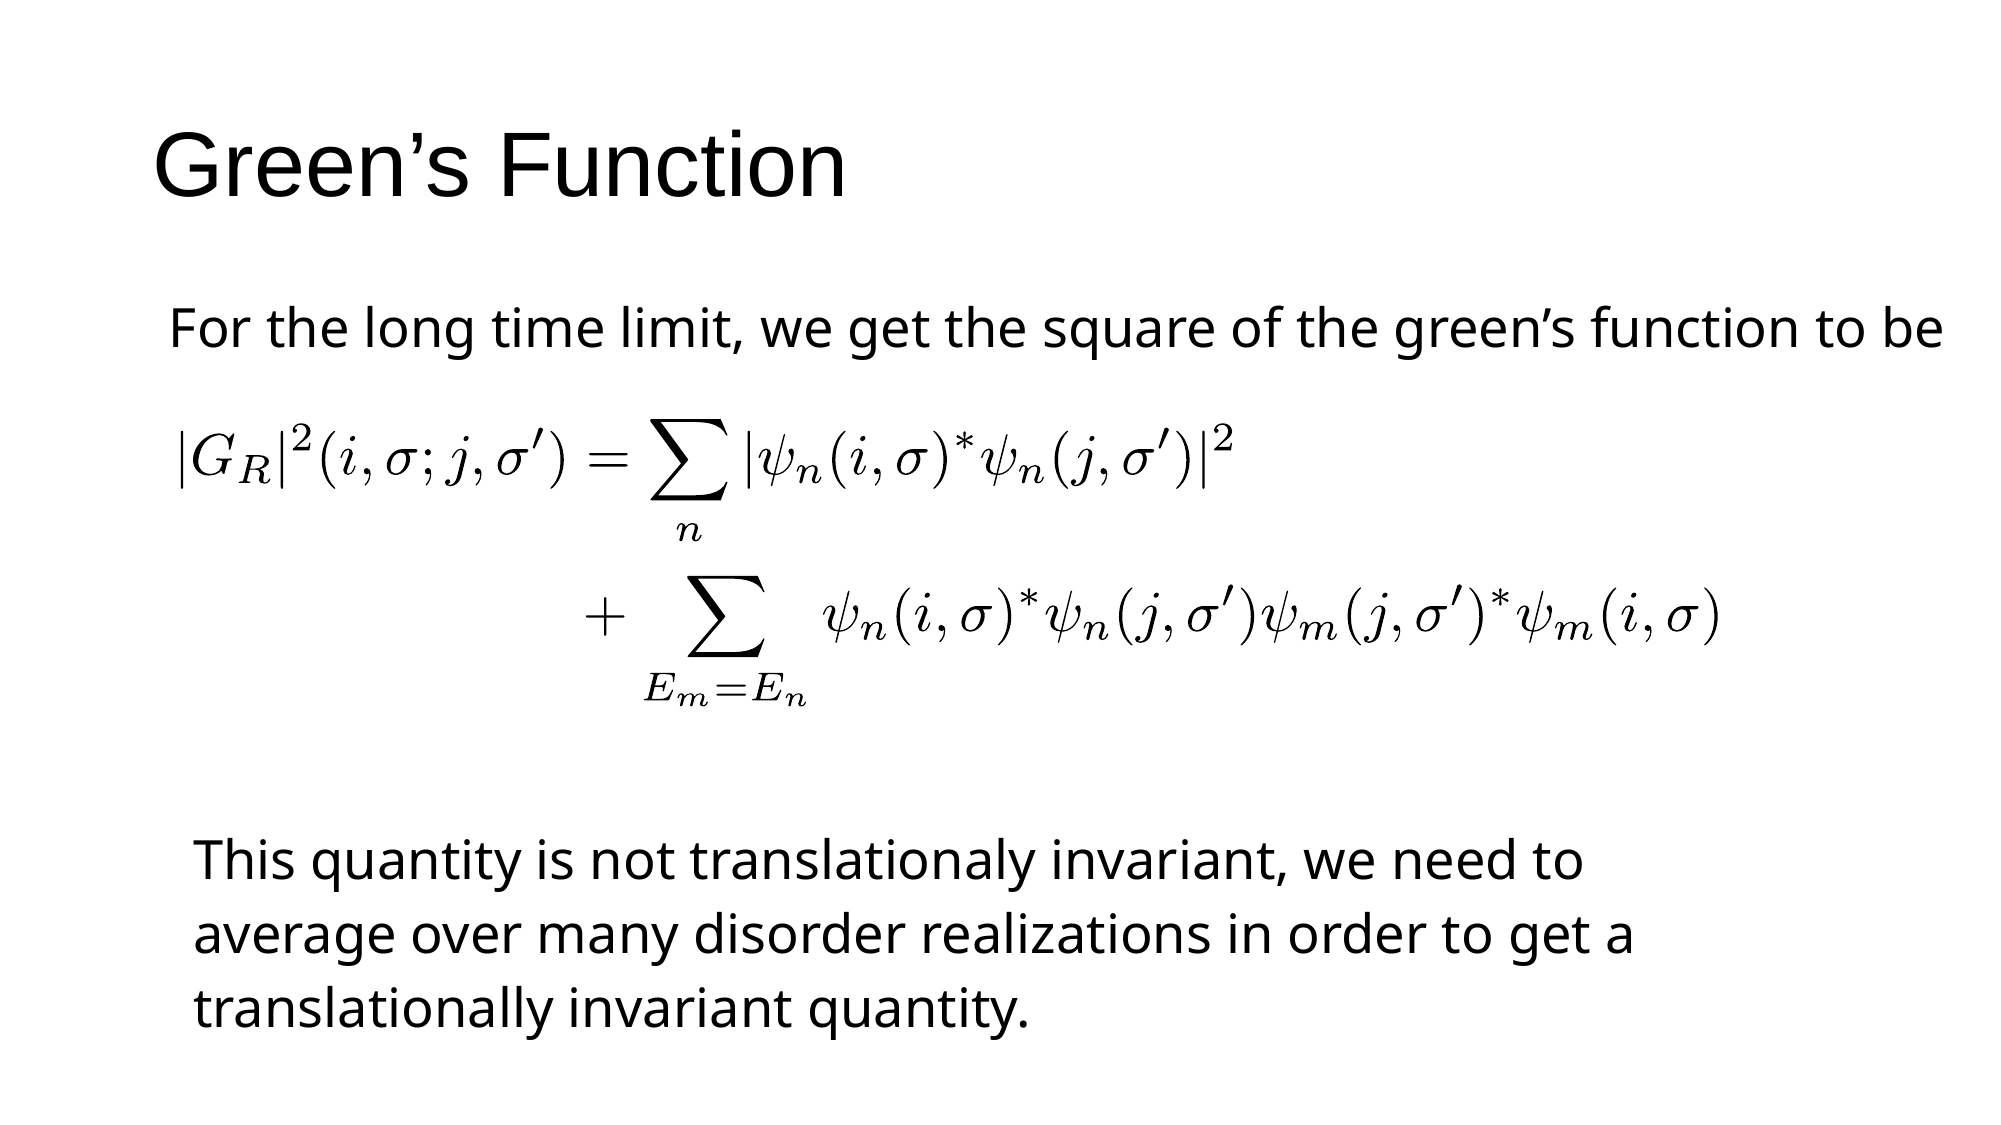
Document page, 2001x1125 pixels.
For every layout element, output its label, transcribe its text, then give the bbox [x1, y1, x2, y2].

text_box For the long time limit, we get the square of the green’s function to be [154, 282, 1795, 367]
text_box This quantity is not translationaly invariant, we need to average over many disorder realizations in order to get a translationally invariant quantity. [178, 813, 1801, 1038]
text_box [176, 419, 1718, 707]
title Green’s Function [137, 59, 1863, 278]
